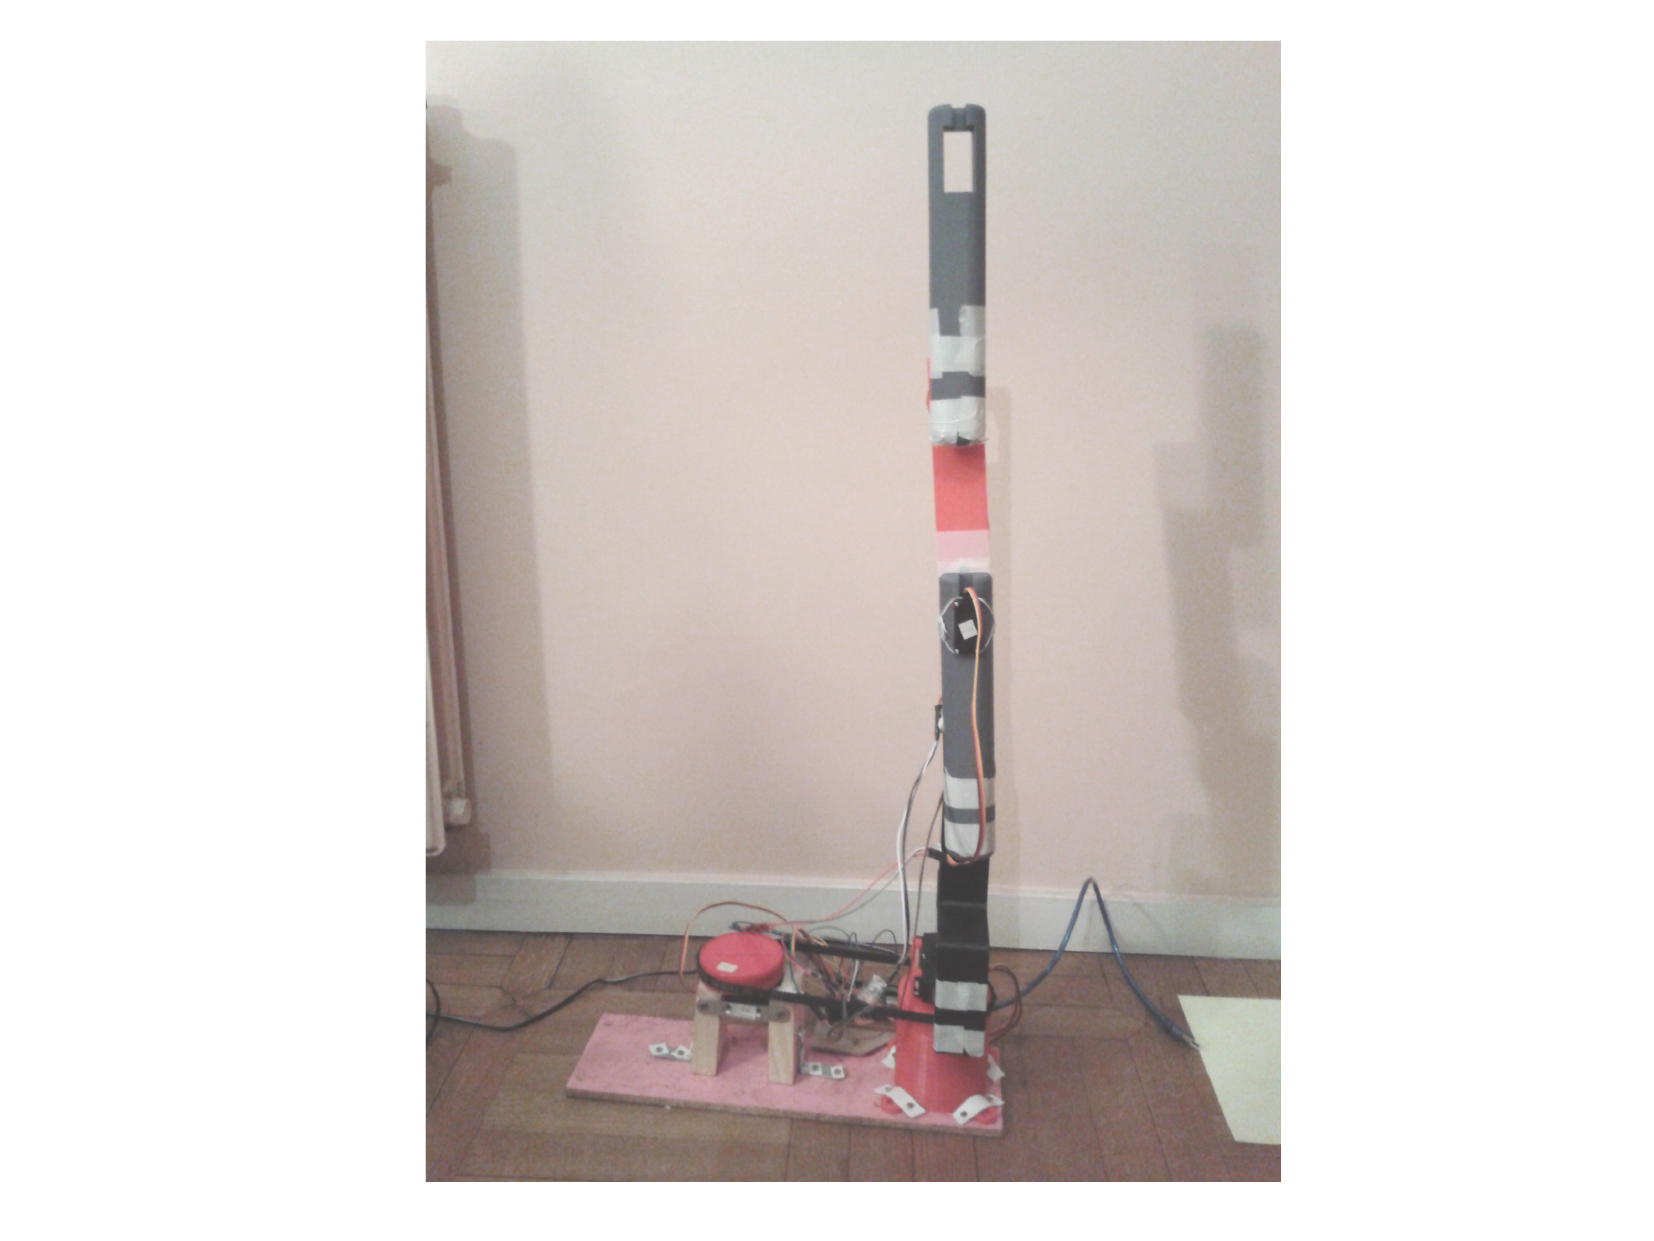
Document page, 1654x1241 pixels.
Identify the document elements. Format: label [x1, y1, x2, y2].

picture [425, 40, 1281, 1182]
